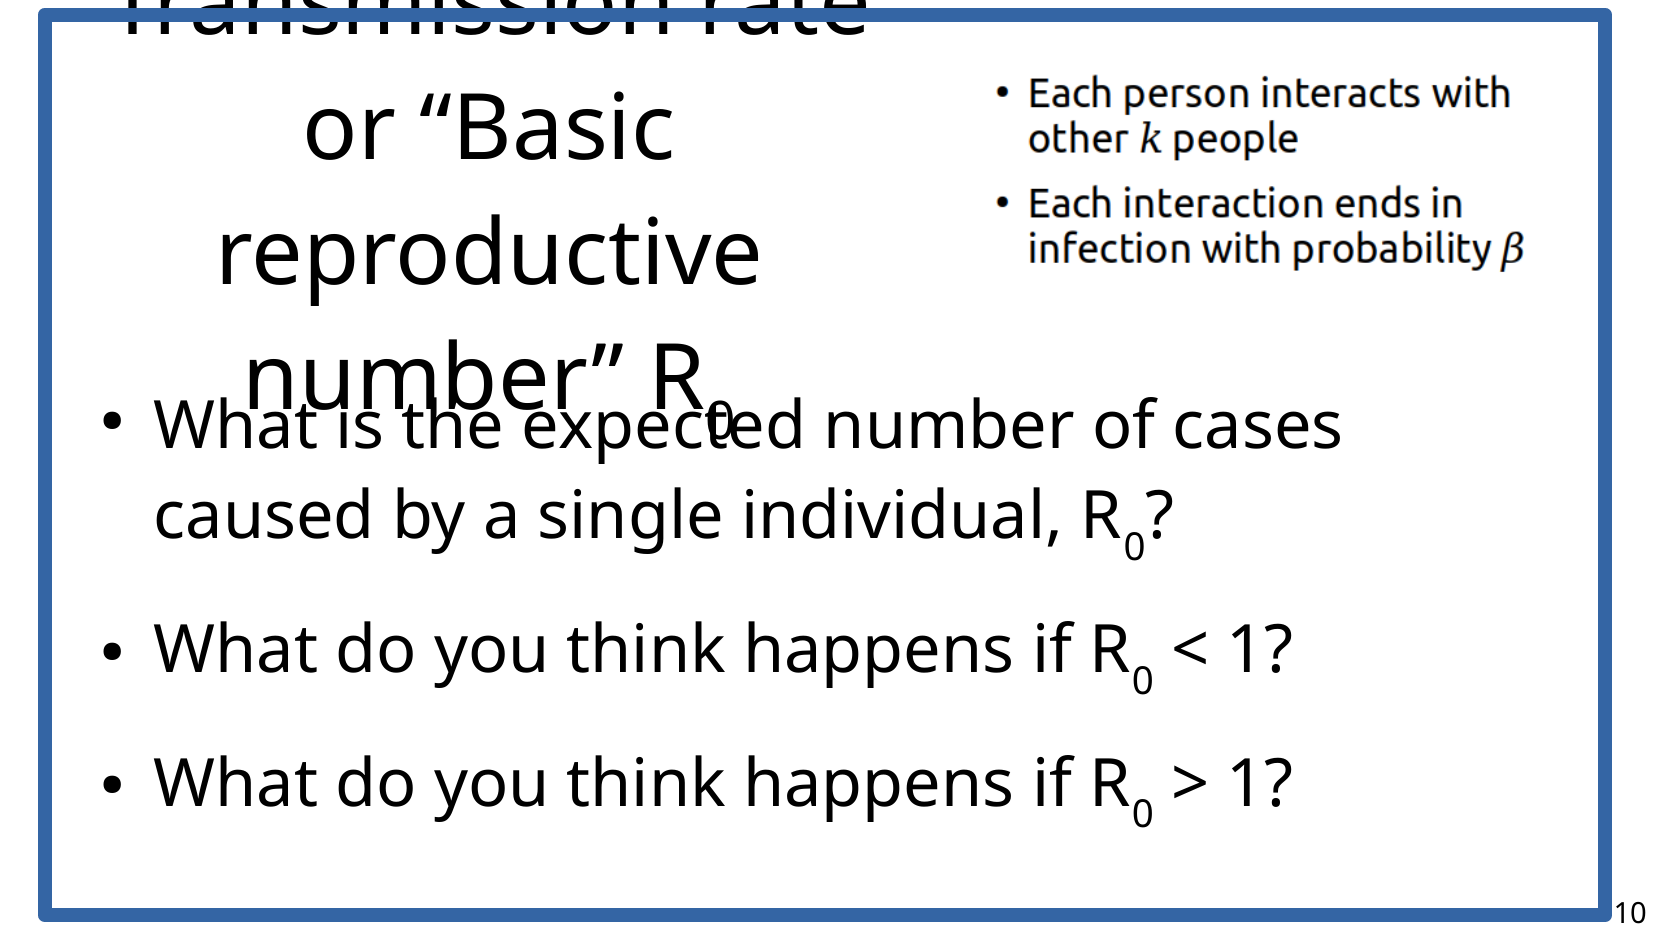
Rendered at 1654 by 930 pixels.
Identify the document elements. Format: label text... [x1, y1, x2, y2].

picture [990, 58, 1546, 285]
title Transmission rate or “Basic reproductive number” R0 [65, 29, 914, 362]
list What is the expected number of cases caused by a single individual, R0? What do you think happens if R0 < 1? What do you think happens if R0 > 1? [82, 377, 1571, 855]
